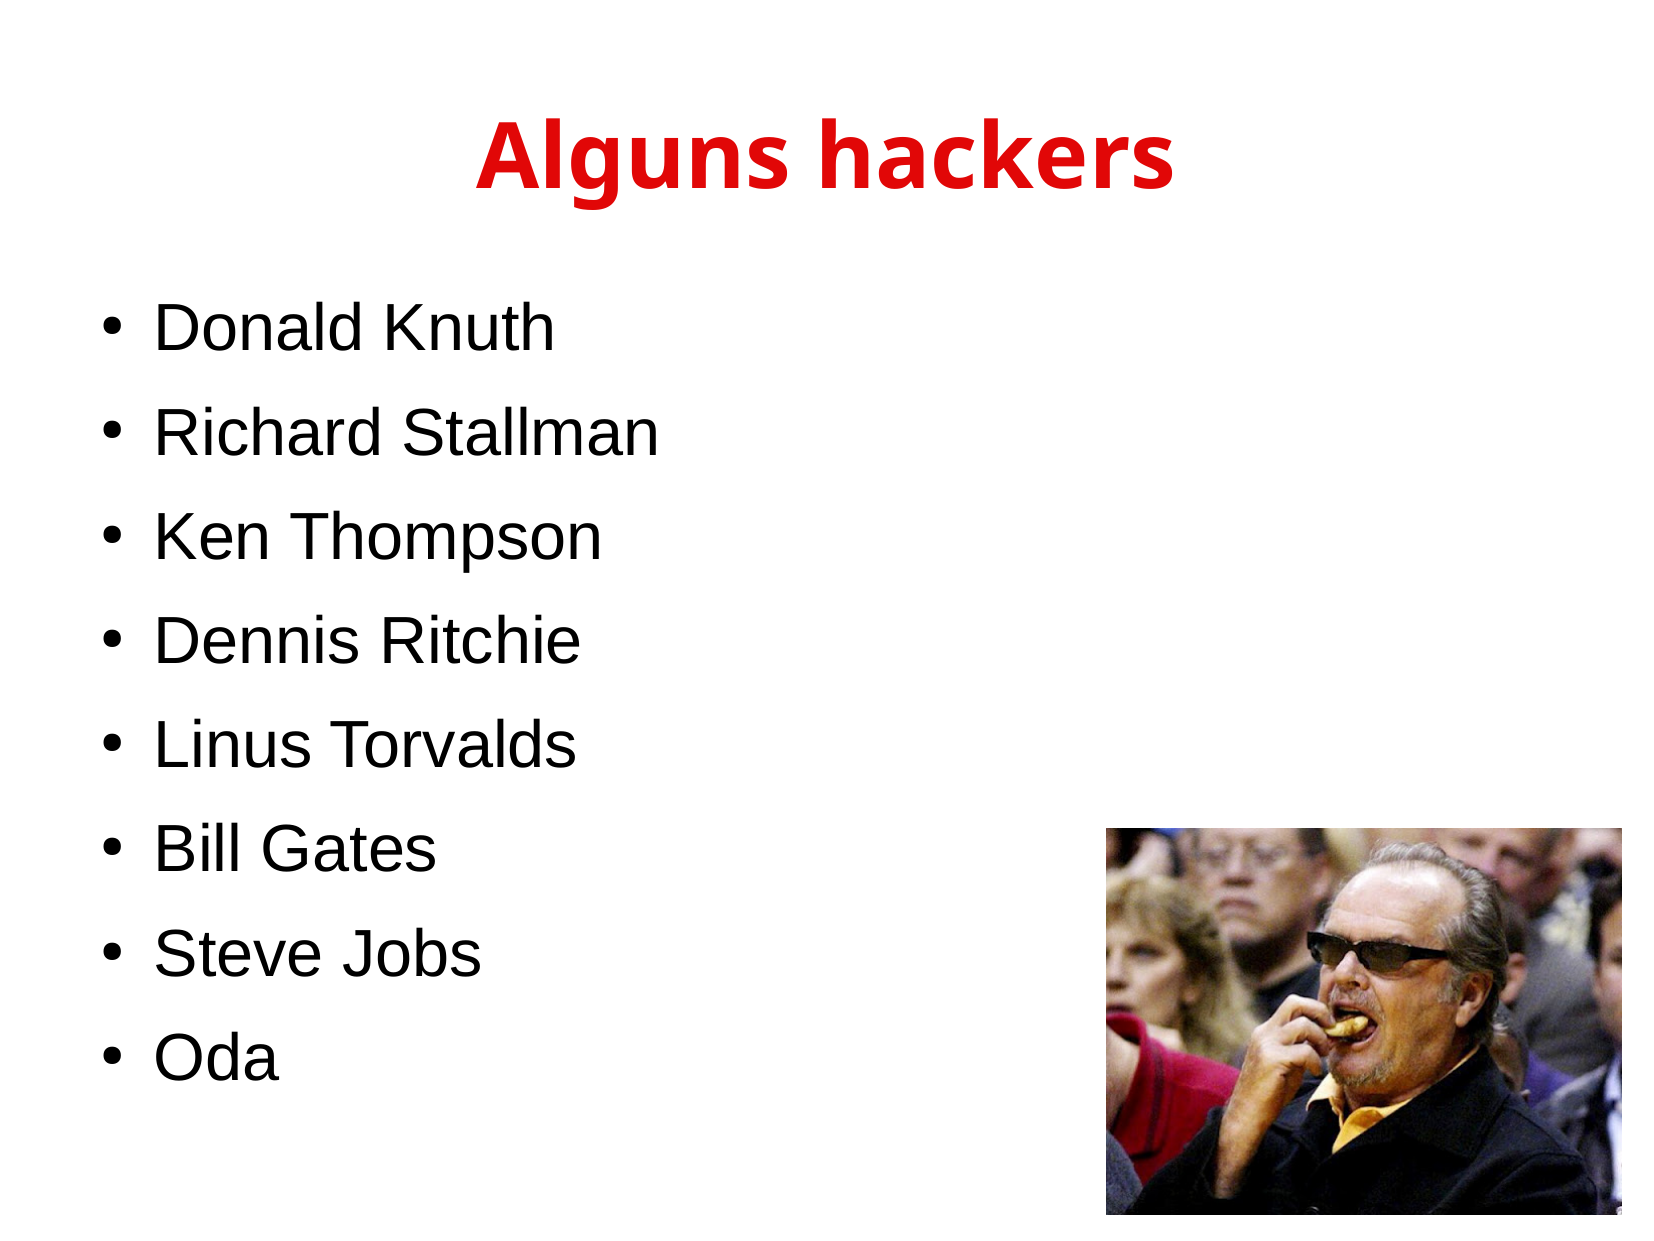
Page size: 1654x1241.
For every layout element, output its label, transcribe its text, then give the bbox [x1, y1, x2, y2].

picture [1106, 828, 1622, 1215]
title Alguns hackers [82, 49, 1571, 257]
list Donald Knuth Richard Stallman Ken Thompson Dennis Ritchie Linus Torvalds Bill Gates Steve Jobs Oda [82, 290, 1571, 1156]
